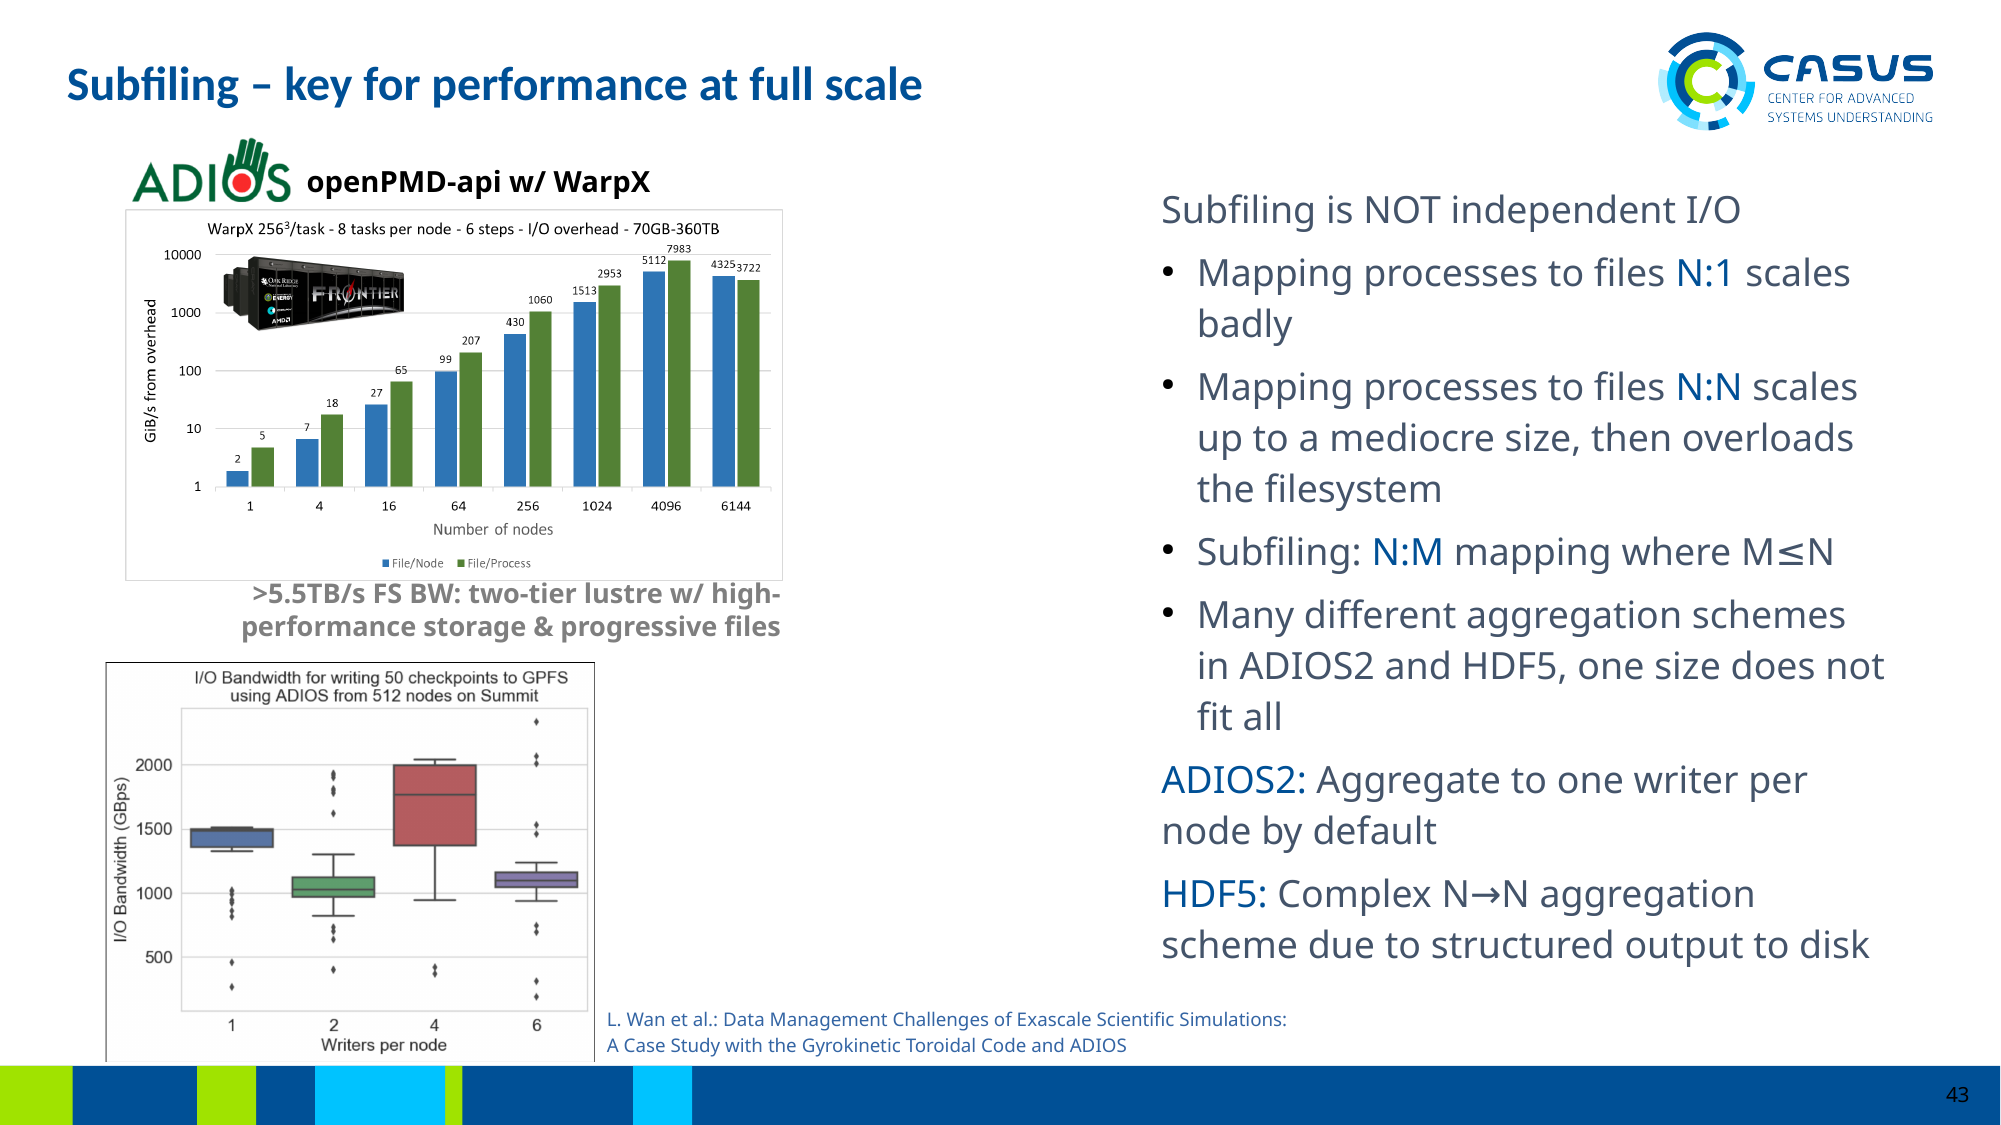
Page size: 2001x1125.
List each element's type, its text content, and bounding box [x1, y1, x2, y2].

text_box L. Wan et al.: Data Management Challenges of Exascale Scientific Simulations: A Case Study with the Gyrokinetic Toroidal Code and ADIOS [592, 999, 1295, 1066]
title Subfiling – key for performance at full scale [66, 54, 1621, 123]
picture [125, 209, 783, 581]
picture [1658, 32, 1933, 131]
text_box Subfiling is NOT independent I/O Mapping processes to files N:1 scales badly Mapping processes to files N:N scales up to a mediocre size, then overloads the filesystem Subfiling: N:M mapping where M≤N Many different aggregation schemes in ADIOS2 and HDF5, one size does not fit all ADIOS2: Aggregate to one writer per node by default HDF5: Complex N→N aggregation scheme due to structured output to disk [1146, 176, 1901, 1040]
picture [127, 134, 293, 207]
text_box openPMD-api w/ WarpX [215, 148, 666, 214]
picture [105, 662, 595, 1062]
text_box >5.5TB/s FS BW: two-tier lustre w/ high-performance storage & progressive files [138, 561, 796, 657]
